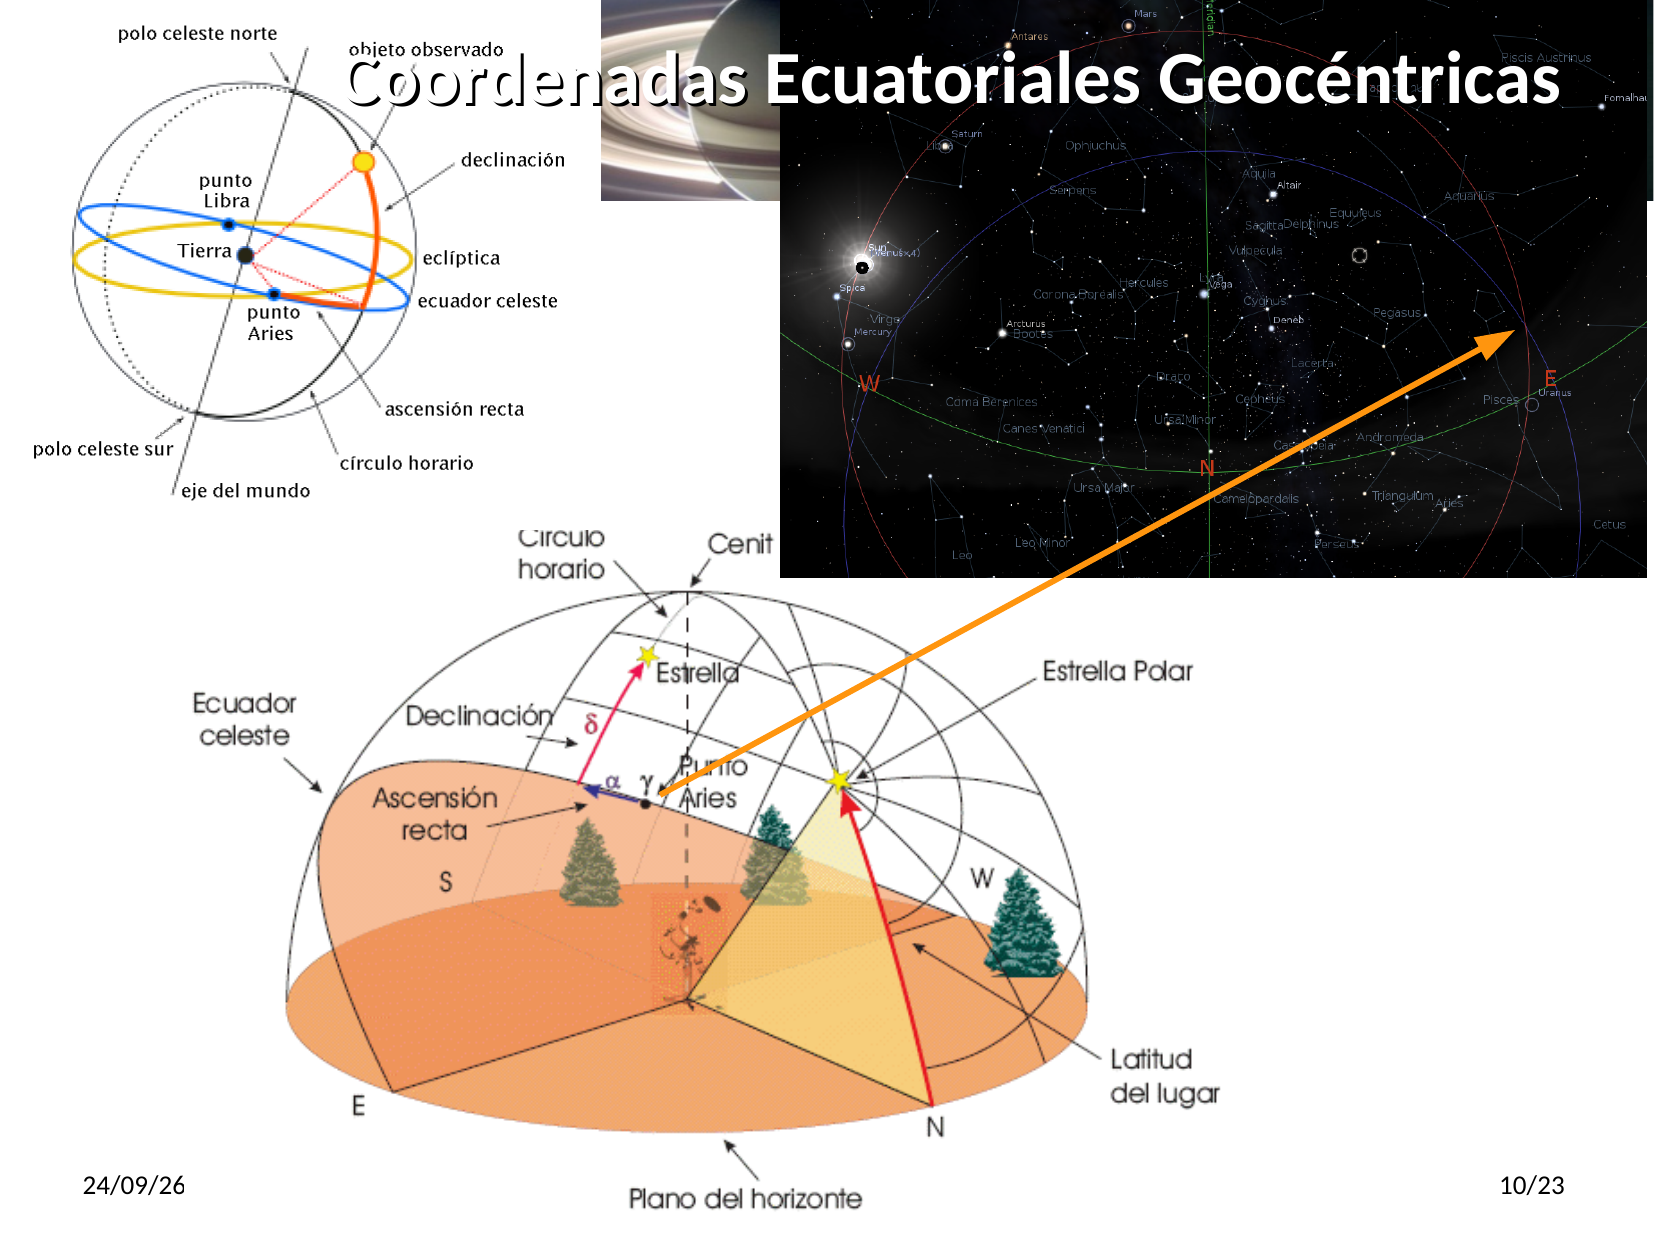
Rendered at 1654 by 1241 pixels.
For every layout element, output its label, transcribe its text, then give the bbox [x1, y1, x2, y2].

title Coordenadas Ecuatoriales Geocéntricas [75, 19, 1564, 151]
picture [0, 0, 1654, 1231]
